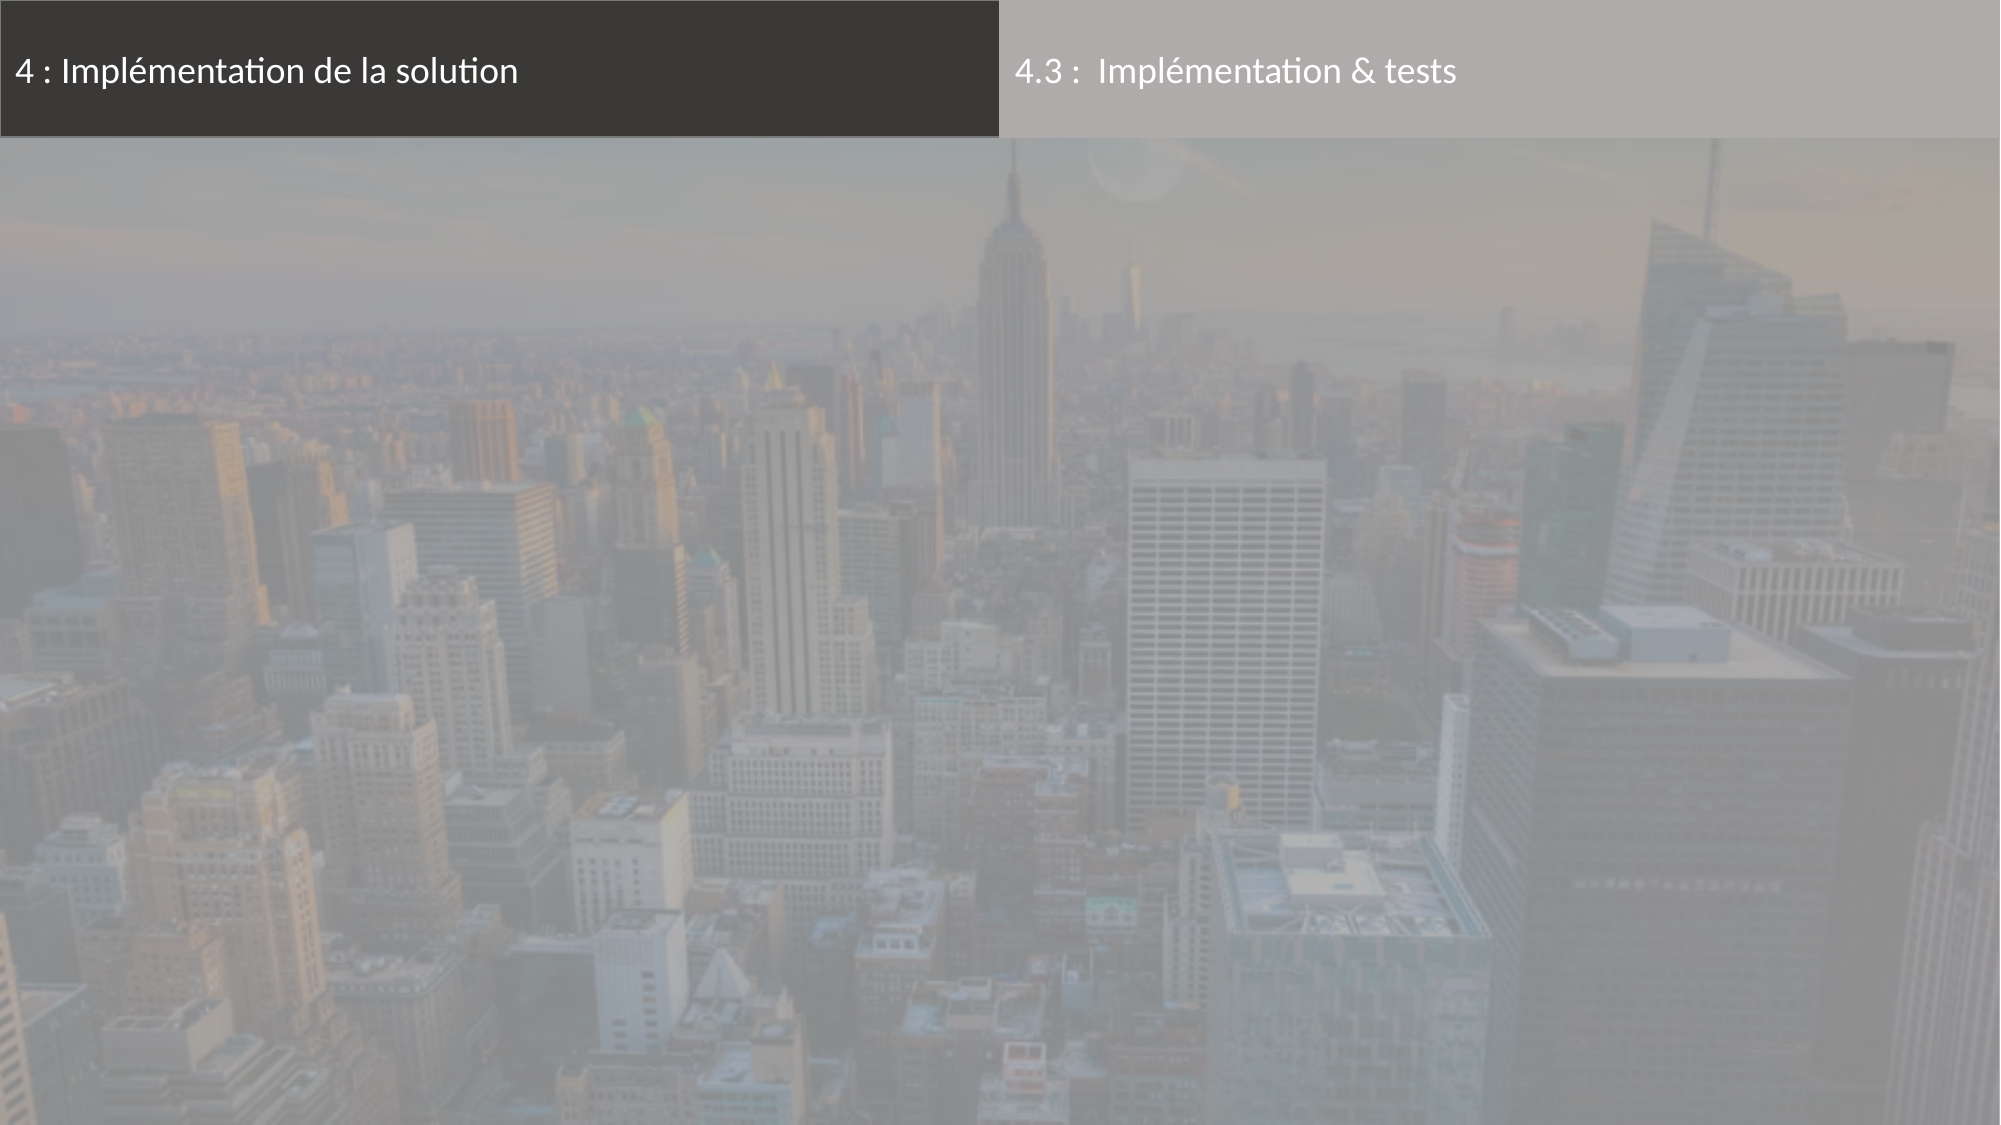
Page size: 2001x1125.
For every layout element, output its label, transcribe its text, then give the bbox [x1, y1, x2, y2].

text_box 4.3 : Implémentation & tests [1000, 0, 2000, 137]
text_box [0, 137, 2000, 1125]
text_box 4 : Implémentation de la solution [0, 0, 1000, 137]
